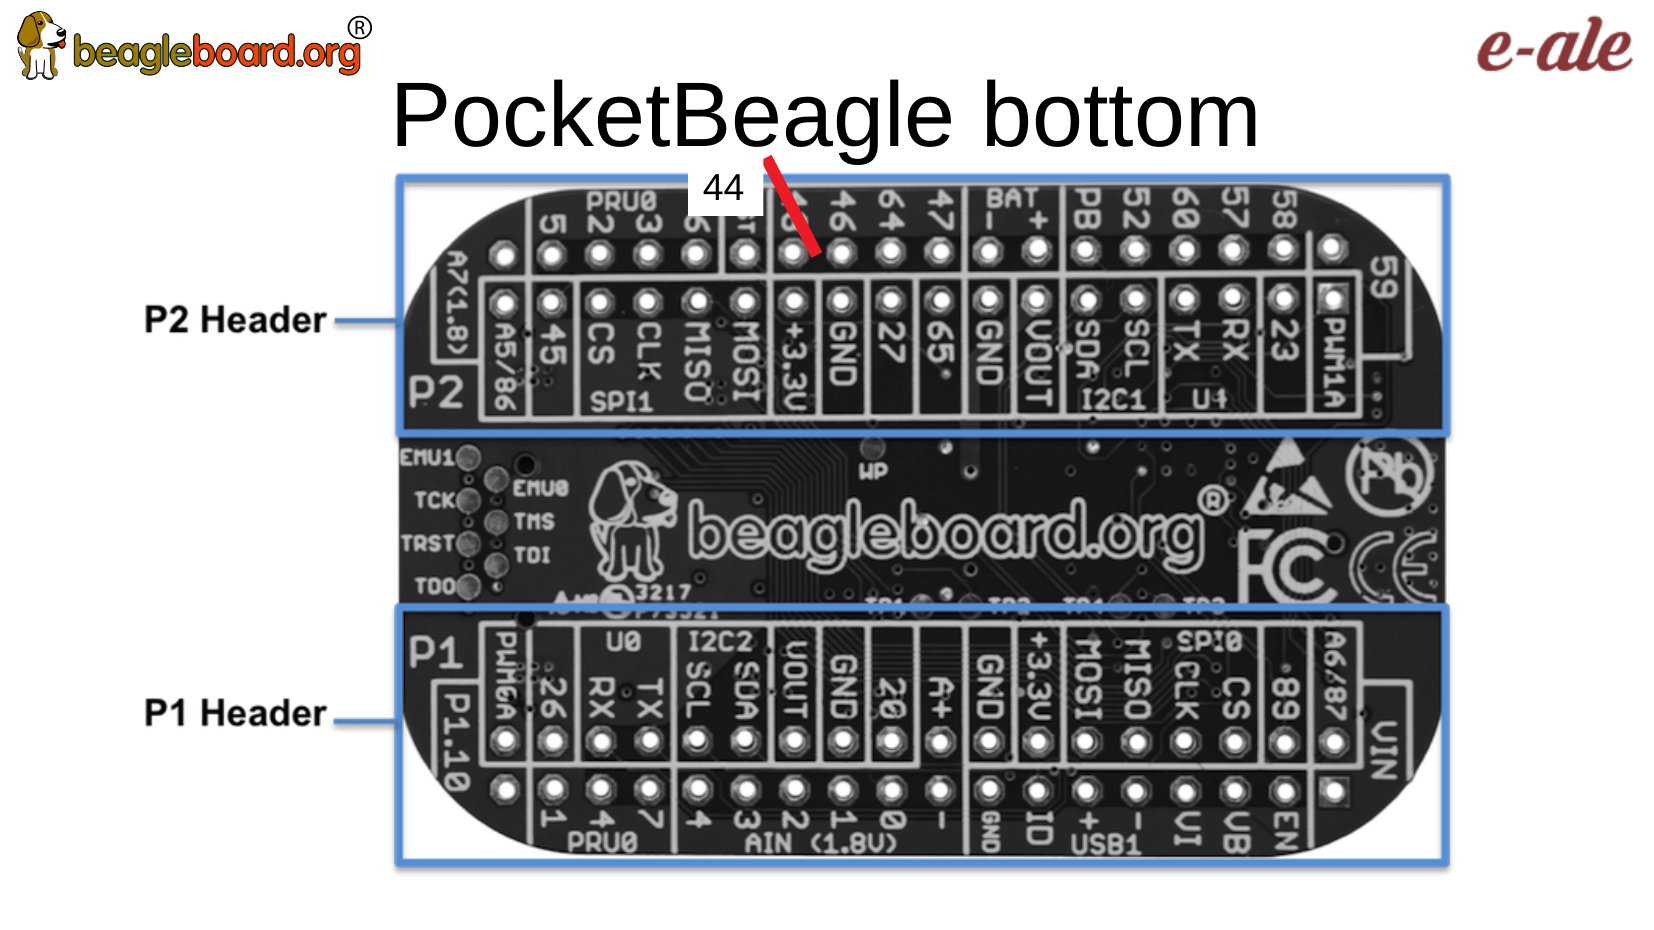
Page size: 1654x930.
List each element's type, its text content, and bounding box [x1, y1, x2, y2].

picture [17, 11, 372, 80]
text_box 44 [688, 159, 764, 216]
picture [71, 165, 1478, 904]
picture [1475, 14, 1636, 74]
title PocketBeagle bottom [82, 37, 1571, 193]
